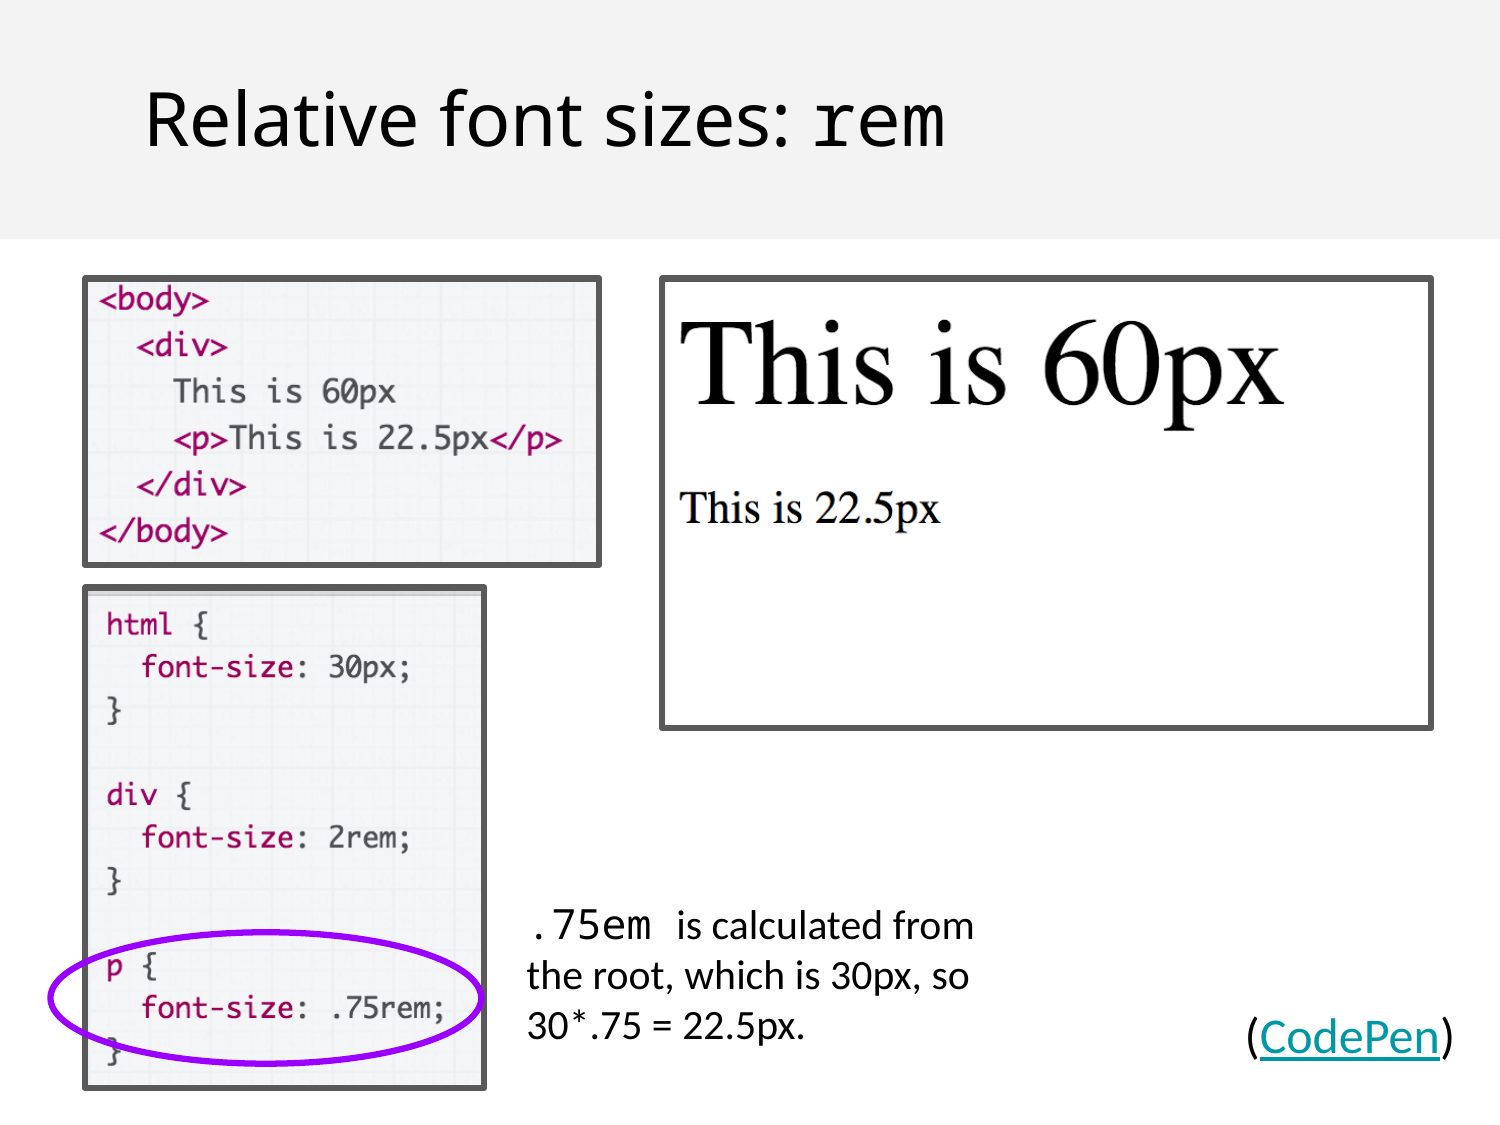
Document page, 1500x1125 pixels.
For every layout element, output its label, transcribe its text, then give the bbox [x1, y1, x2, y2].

picture [88, 281, 597, 562]
picture [88, 1011, 482, 1085]
text_box (CodePen) [1229, 942, 1473, 1125]
text_box .75em is calculated from the root, which is 30px, so 30*.75 = 22.5px. [511, 882, 1029, 1114]
picture [88, 936, 478, 1060]
picture [88, 590, 482, 985]
picture [665, 281, 1428, 726]
title Relative font sizes: rem [128, 56, 1372, 183]
